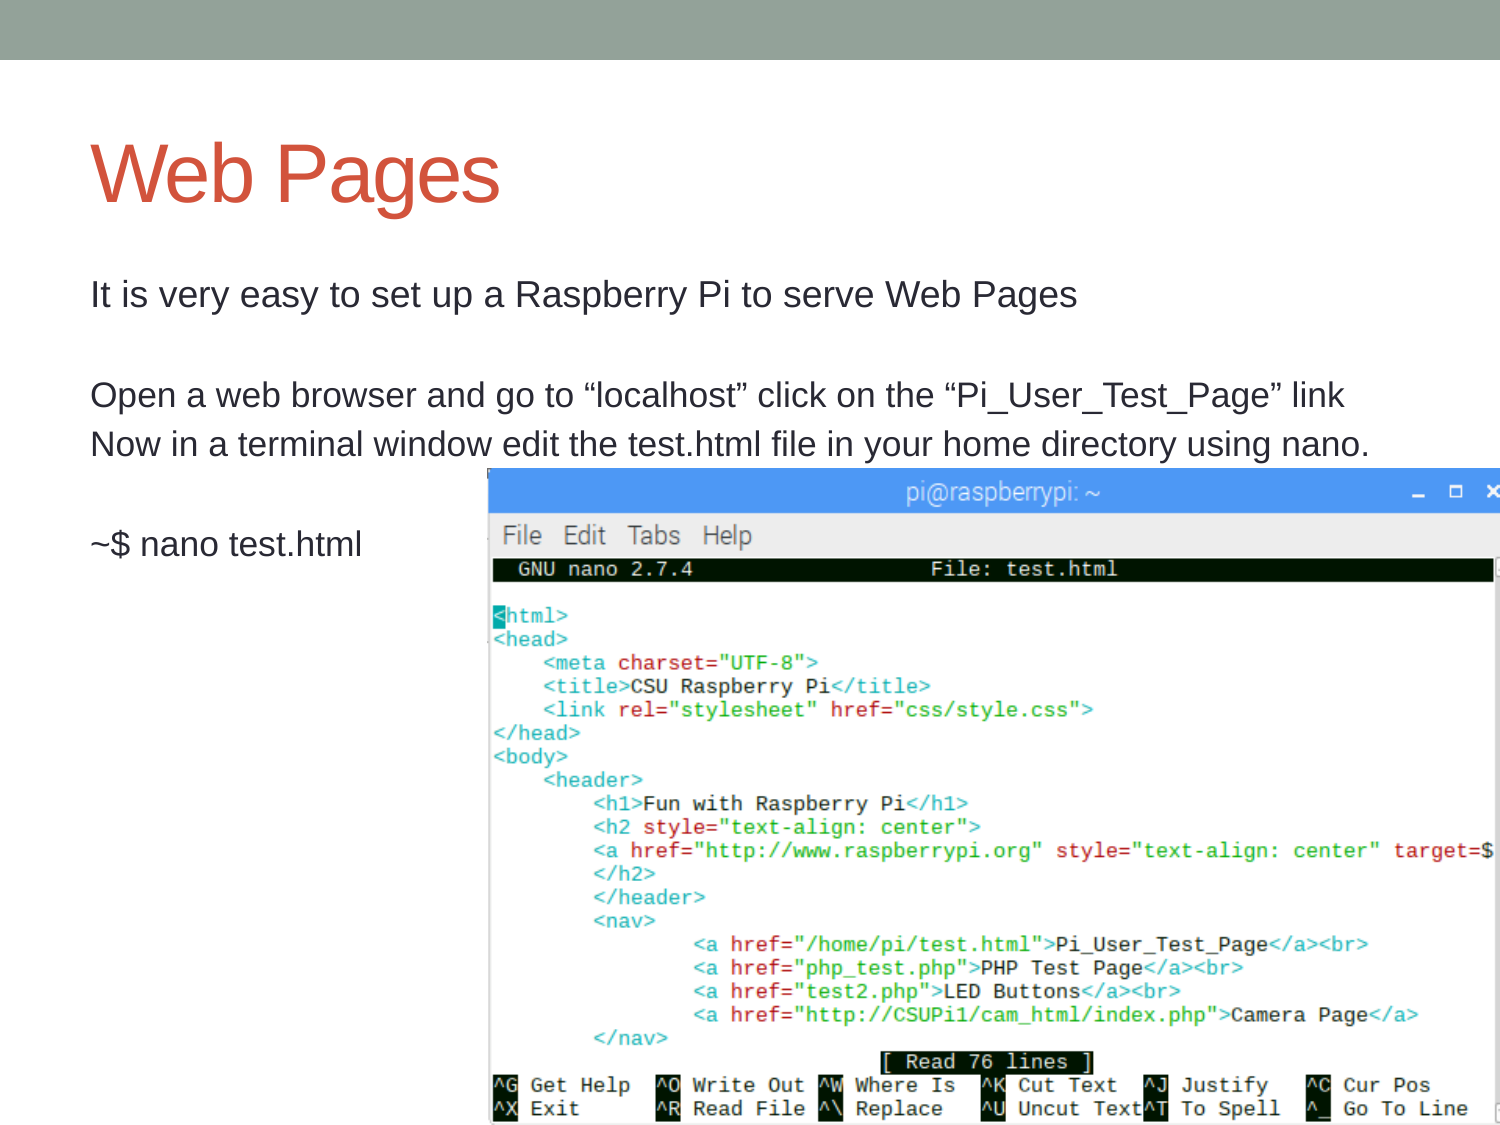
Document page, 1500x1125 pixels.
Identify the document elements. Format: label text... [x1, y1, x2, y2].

picture [487, 468, 1500, 1125]
title Web Pages [75, 87, 1425, 250]
list It is very easy to set up a Raspberry Pi to serve Web Pages Open a web browser and go to “localhost” click on the “Pi_User_Test_Page” link Now in a terminal window edit the test.html file in your home directory using nano. ~$ nano test.html [75, 262, 1425, 1063]
